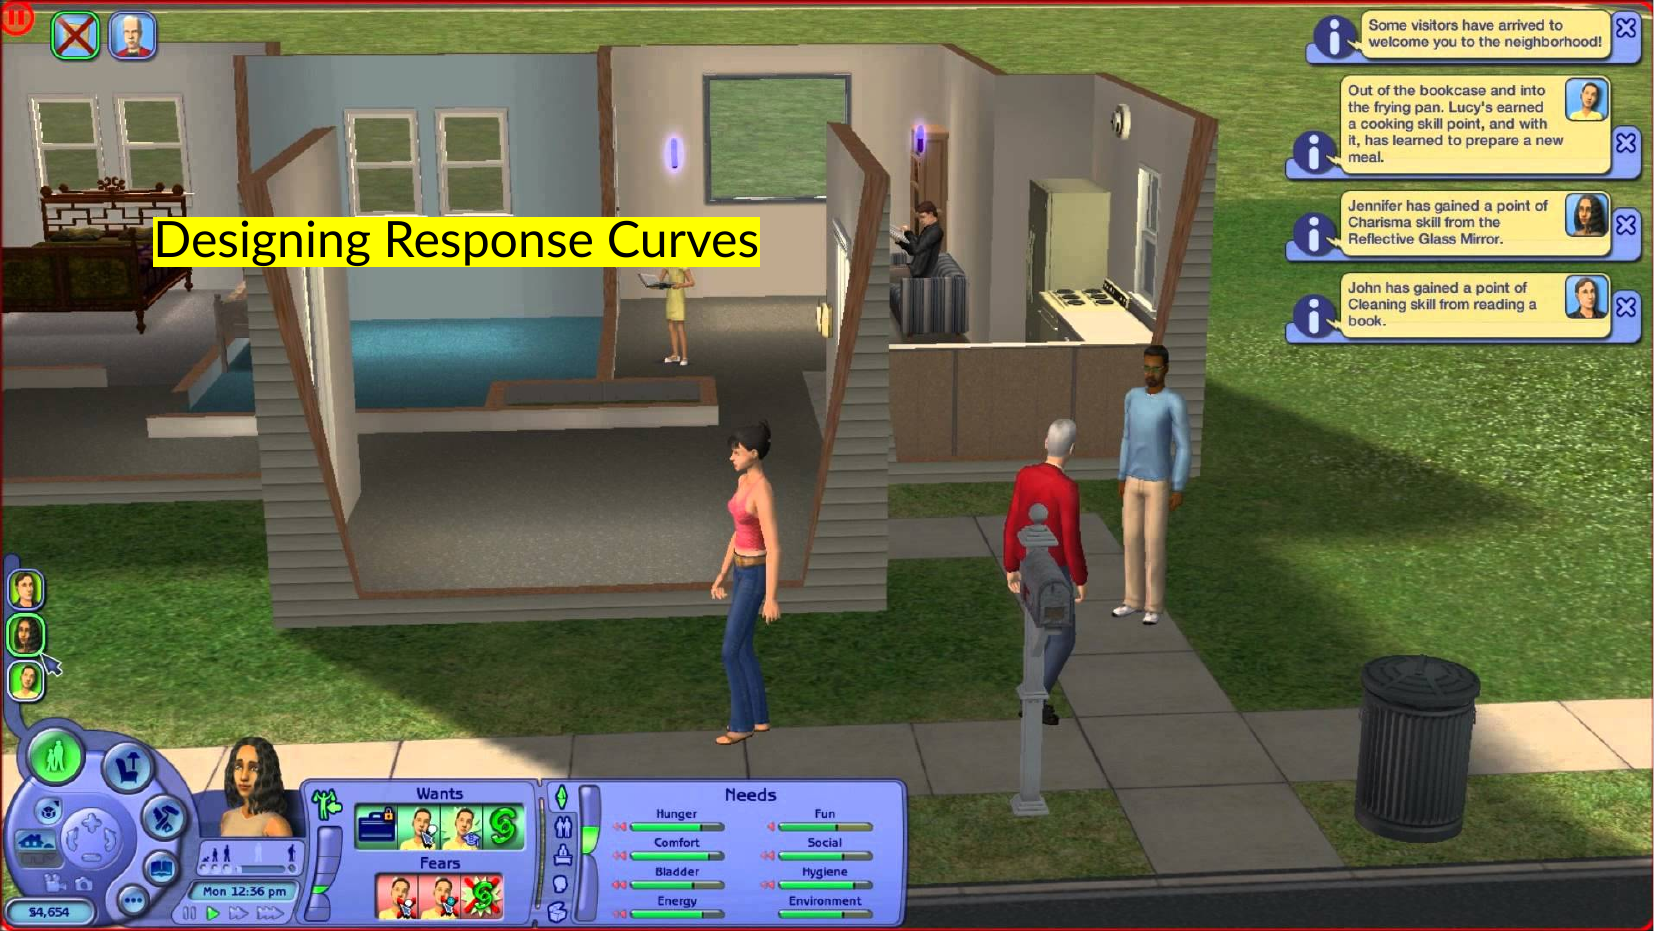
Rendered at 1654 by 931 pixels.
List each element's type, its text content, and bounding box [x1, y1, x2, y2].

list Designing Response Curves [82, 217, 1571, 839]
picture [0, 0, 1654, 931]
